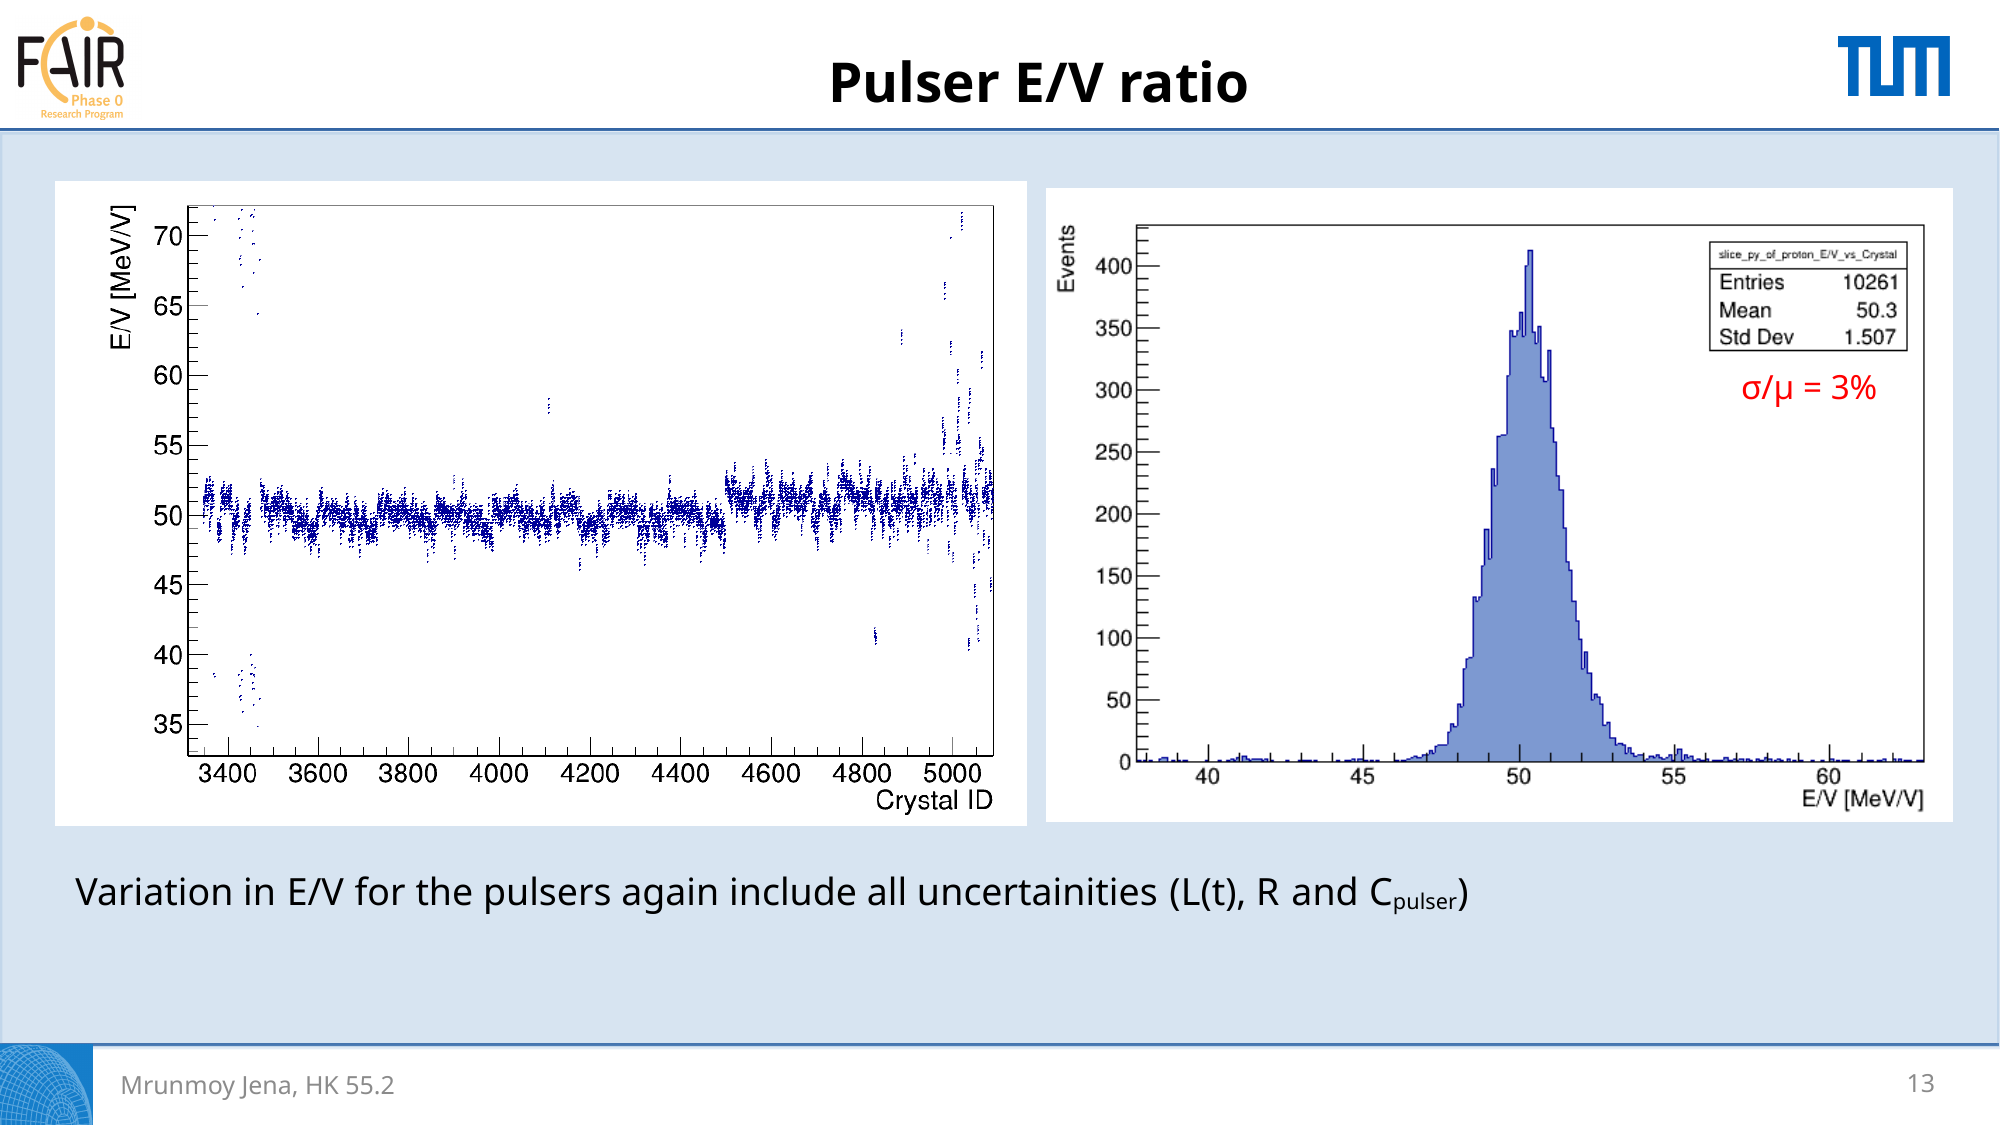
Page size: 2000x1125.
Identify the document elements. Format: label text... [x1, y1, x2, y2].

picture [1838, 36, 1950, 96]
text_box σ/μ = 3% [1726, 356, 1982, 453]
picture [15, 15, 142, 120]
picture [55, 181, 1027, 826]
title Pulser E/V ratio [203, 47, 1875, 123]
picture [0, 1044, 93, 1125]
picture [1046, 188, 1953, 822]
text_box Variation in E/V for the pulsers again include all uncertainities (L(t), R and Cpulser) [60, 858, 1936, 1000]
